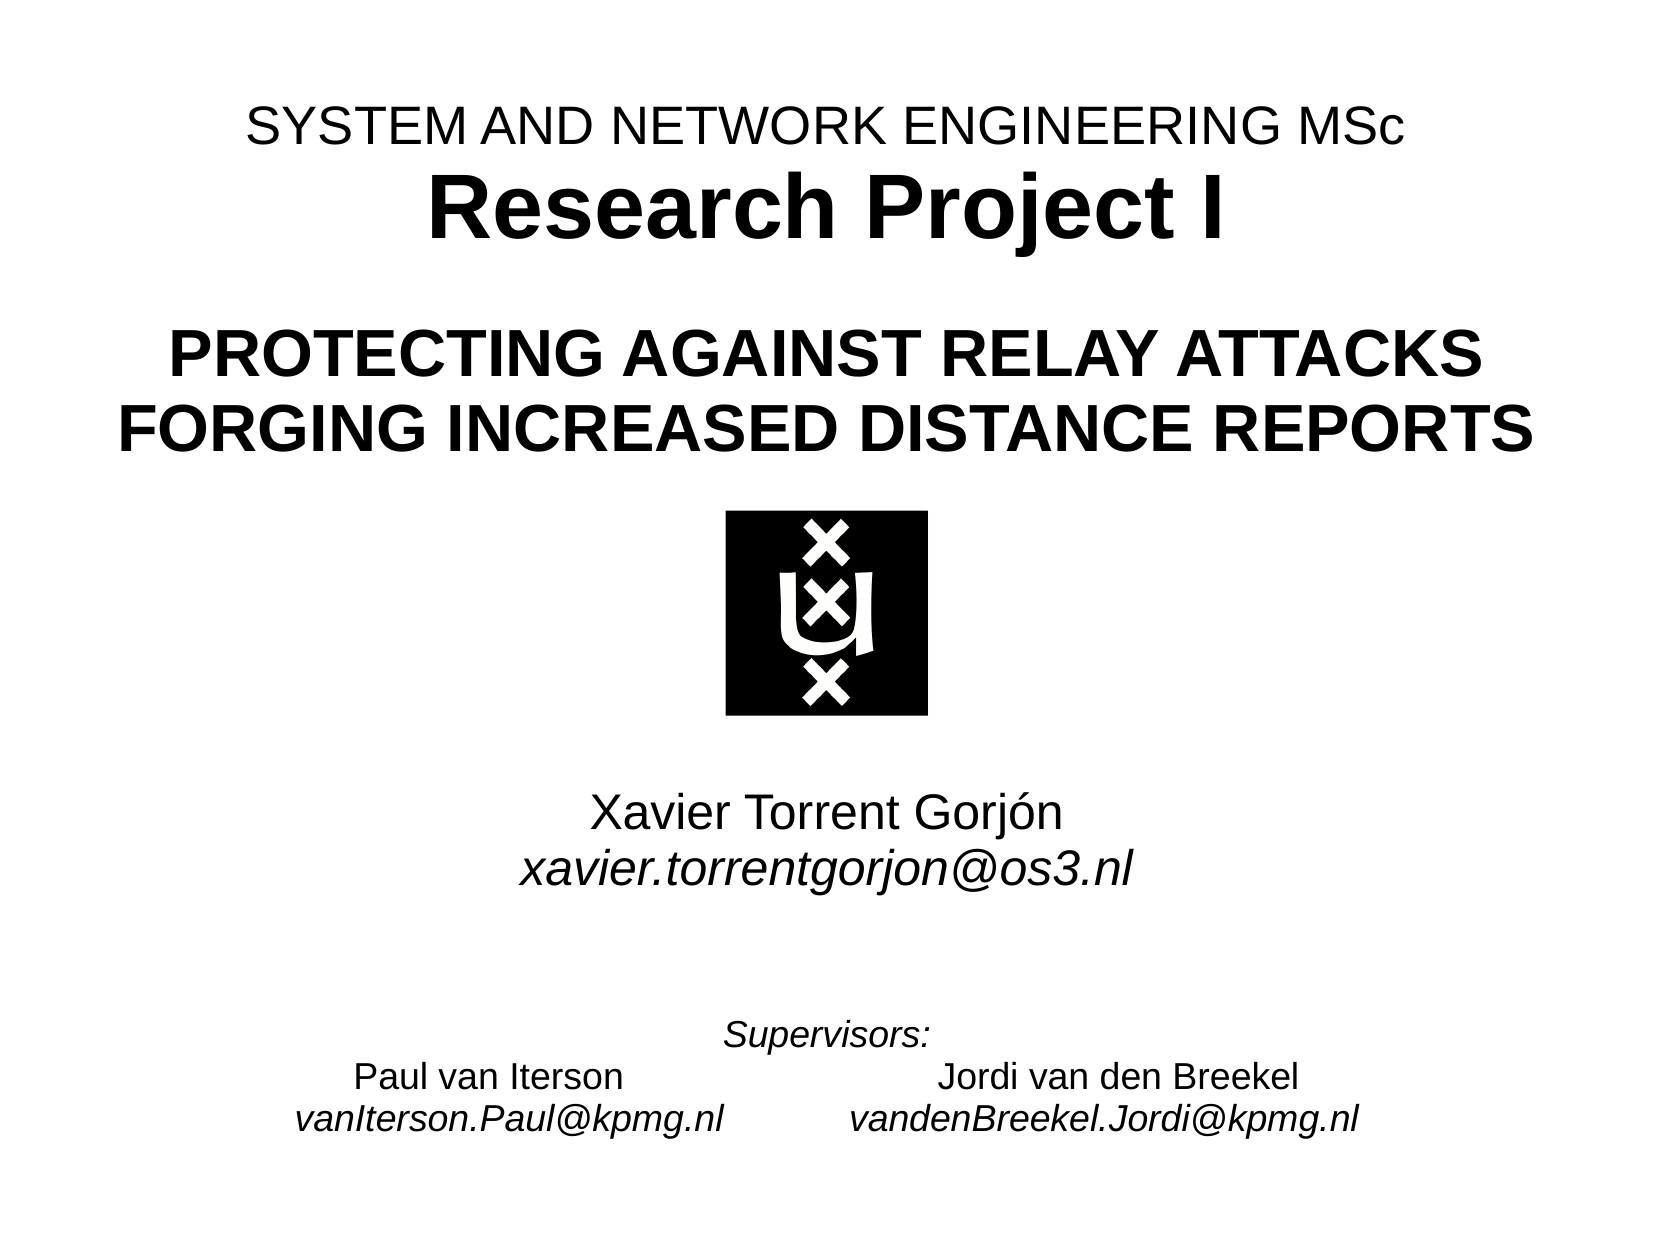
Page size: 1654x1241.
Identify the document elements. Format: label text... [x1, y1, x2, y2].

subtitle PROTECTING AGAINST RELAY ATTACKS FORGING INCREASED DISTANCE REPORTS [82, 296, 1571, 486]
title SYSTEM AND NETWORK ENGINEERING MSc Research Project I [82, 73, 1571, 281]
text_box Xavier Torrent Gorjón xavier.torrentgorjon@os3.nl [82, 744, 1571, 935]
picture [722, 507, 931, 719]
text_box Supervisors: Paul van Iterson Jordi van den Breekel vanIterson.Paul@kpmg.nl vandenBreekel.Jordi@kpmg.nl [82, 981, 1571, 1171]
